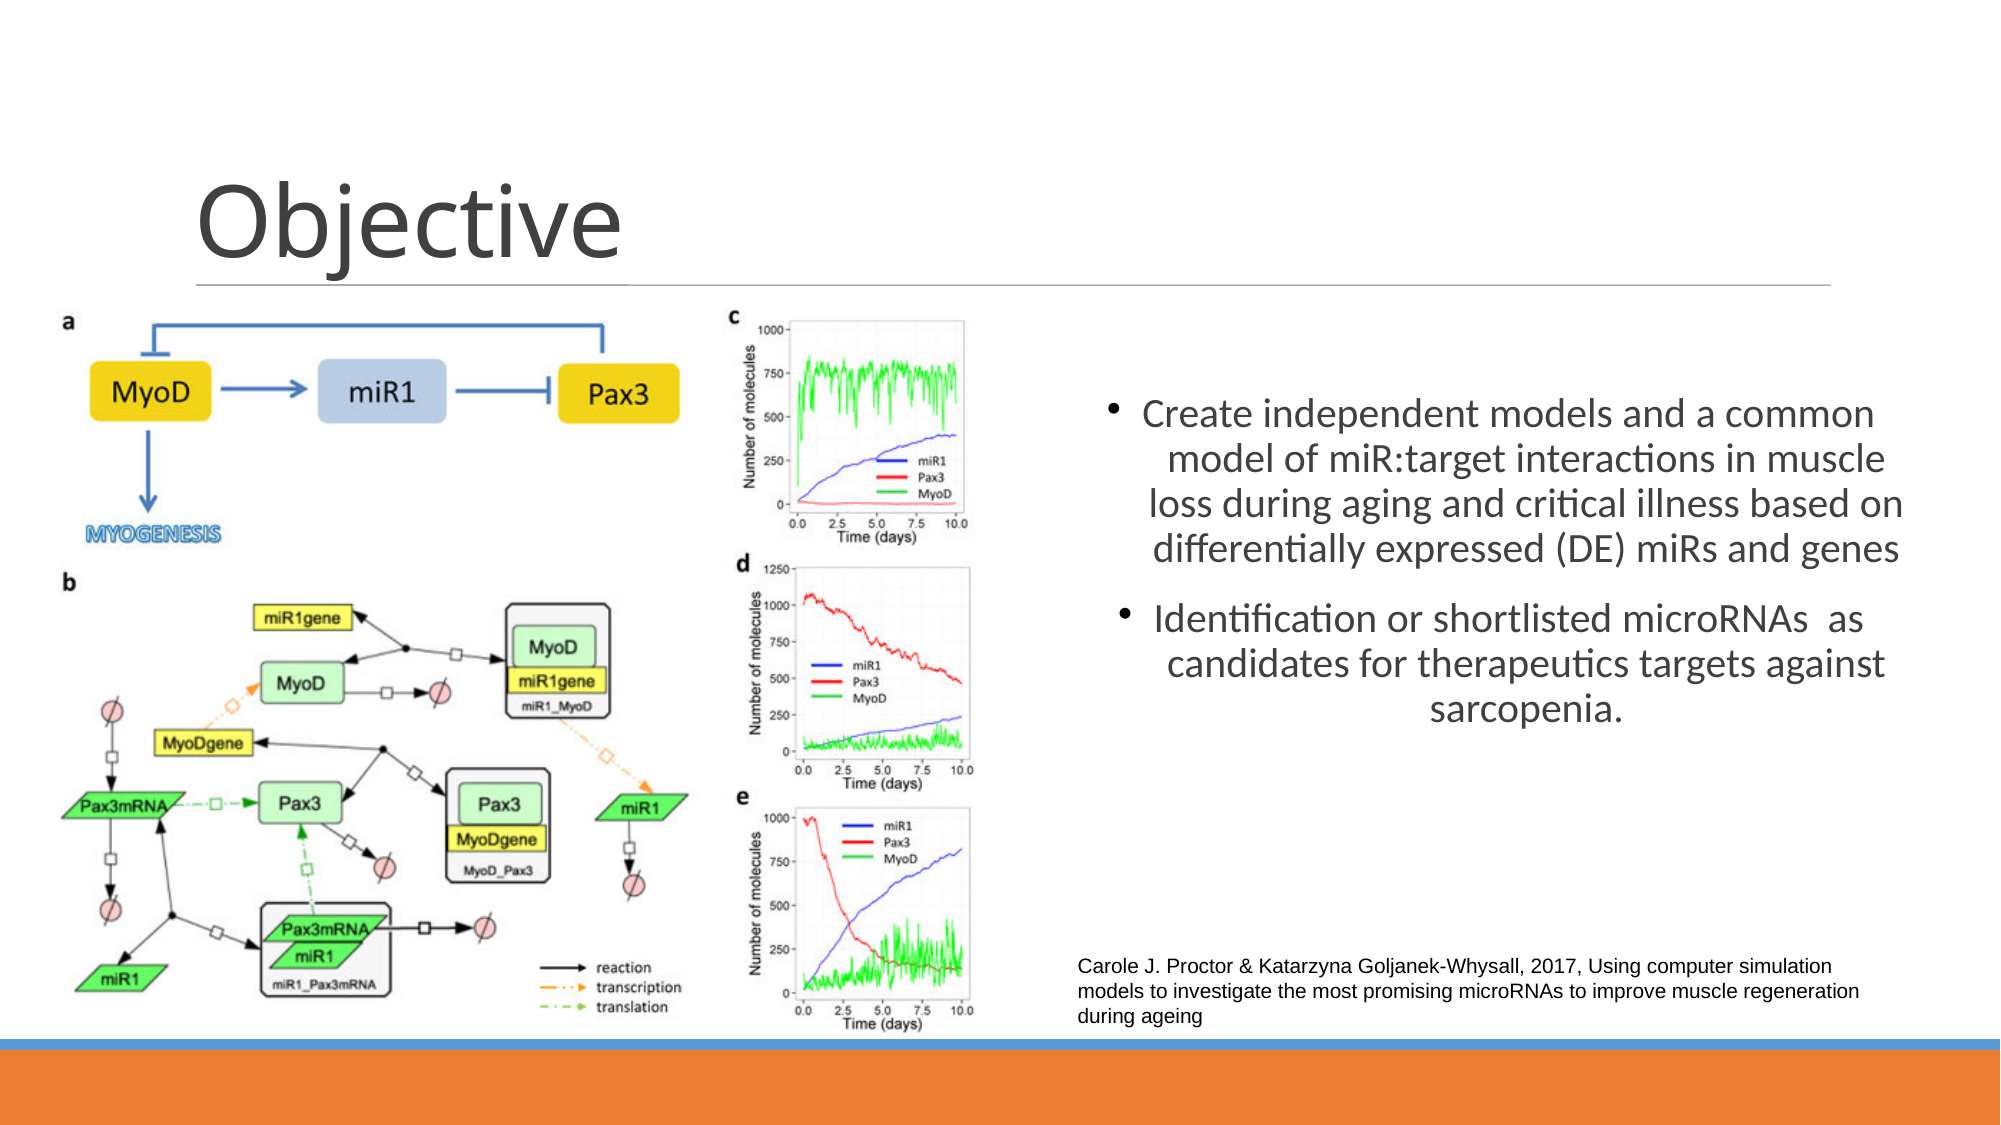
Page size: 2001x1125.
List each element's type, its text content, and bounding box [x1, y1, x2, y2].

text_box Carole J. Proctor & Katarzyna Goljanek-Whysall, 2017, Using computer simulation models to investigate the most promising microRNAs to improve muscle regeneration during ageing [1062, 944, 1890, 1030]
text_box Objective [180, 47, 1830, 285]
text_box Create independent models and a common model of miR:target interactions in muscle loss during aging and critical illness based on differentially expressed (DE) miRs and genes Identification or shortlisted microRNAs as candidates for therapeutics targets against sarcopenia. [1062, 383, 1920, 864]
picture [59, 309, 975, 1034]
